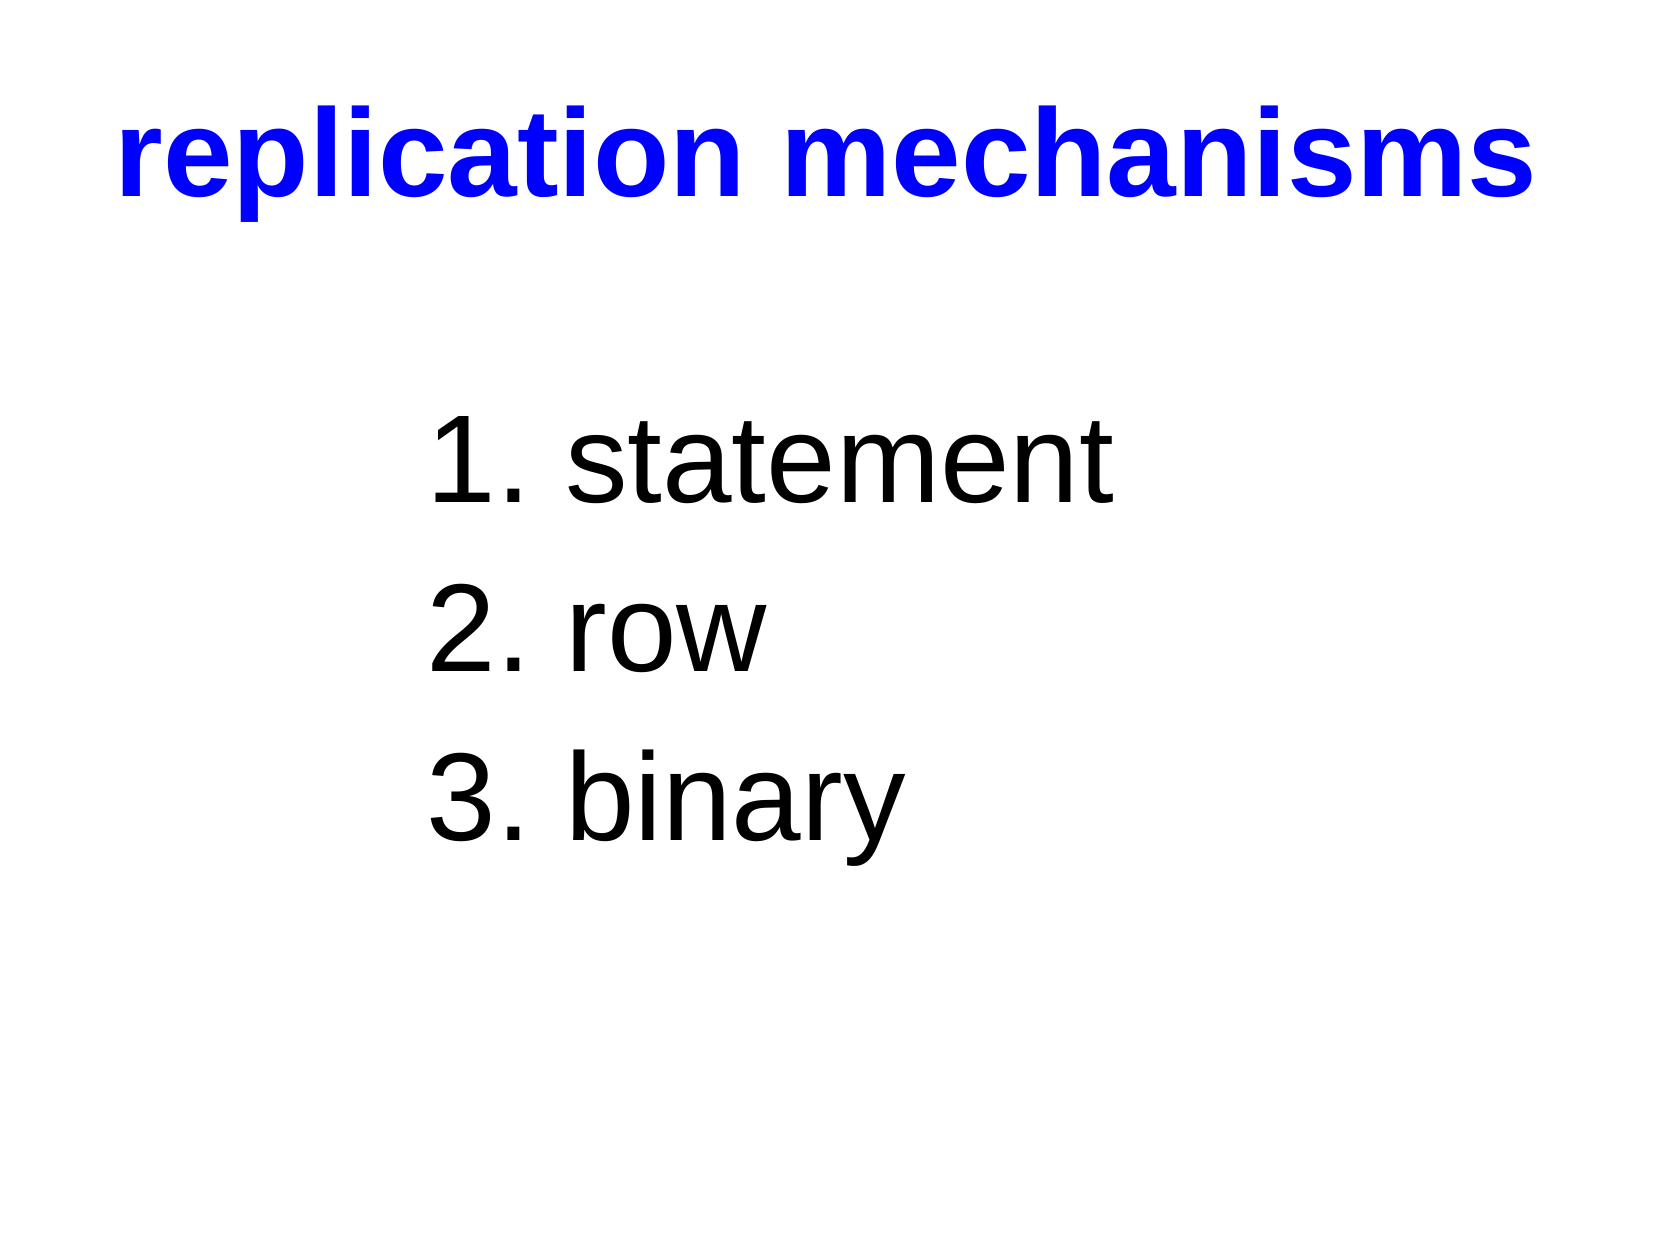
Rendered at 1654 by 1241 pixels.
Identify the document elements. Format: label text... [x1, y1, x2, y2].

list statement row binary [408, 388, 1443, 1094]
title replication mechanisms [82, 49, 1571, 257]
